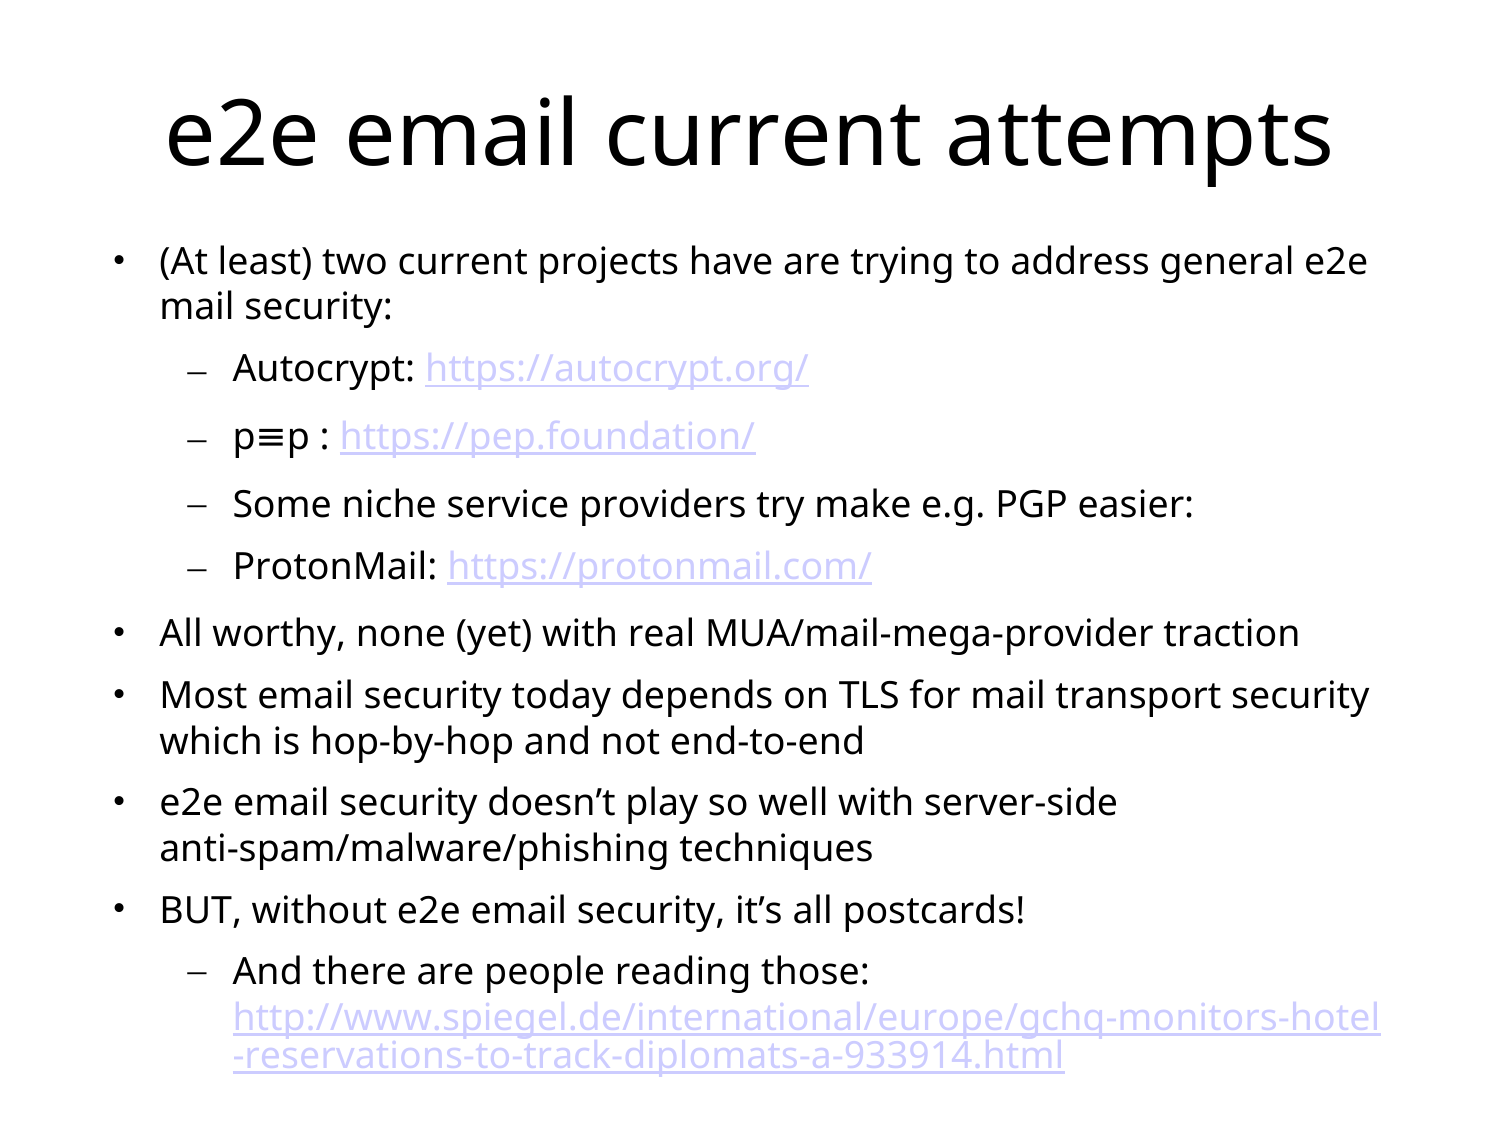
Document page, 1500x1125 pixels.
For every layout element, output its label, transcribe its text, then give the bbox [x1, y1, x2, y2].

text_box (At least) two current projects have are trying to address general e2e mail security: Autocrypt: https://autocrypt.org/ p≡p : https://pep.foundation/ Some niche service providers try make e.g. PGP easier: ProtonMail: https://protonmail.com/ All worthy, none (yet) with real MUA/mail-mega-provider traction Most email security today depends on TLS for mail transport security which is hop-by-hop and not end-to-end e2e email security doesn’t play so well with server-side anti-spam/malware/phishing techniques BUT, without e2e email security, it’s all postcards! And there are people reading those: http://www.spiegel.de/international/europe/gchq-monitors-hotel-reservations-to-track-diplomats-a-933914.html [112, 236, 1388, 912]
text_box e2e email current attempts [112, 34, 1388, 223]
